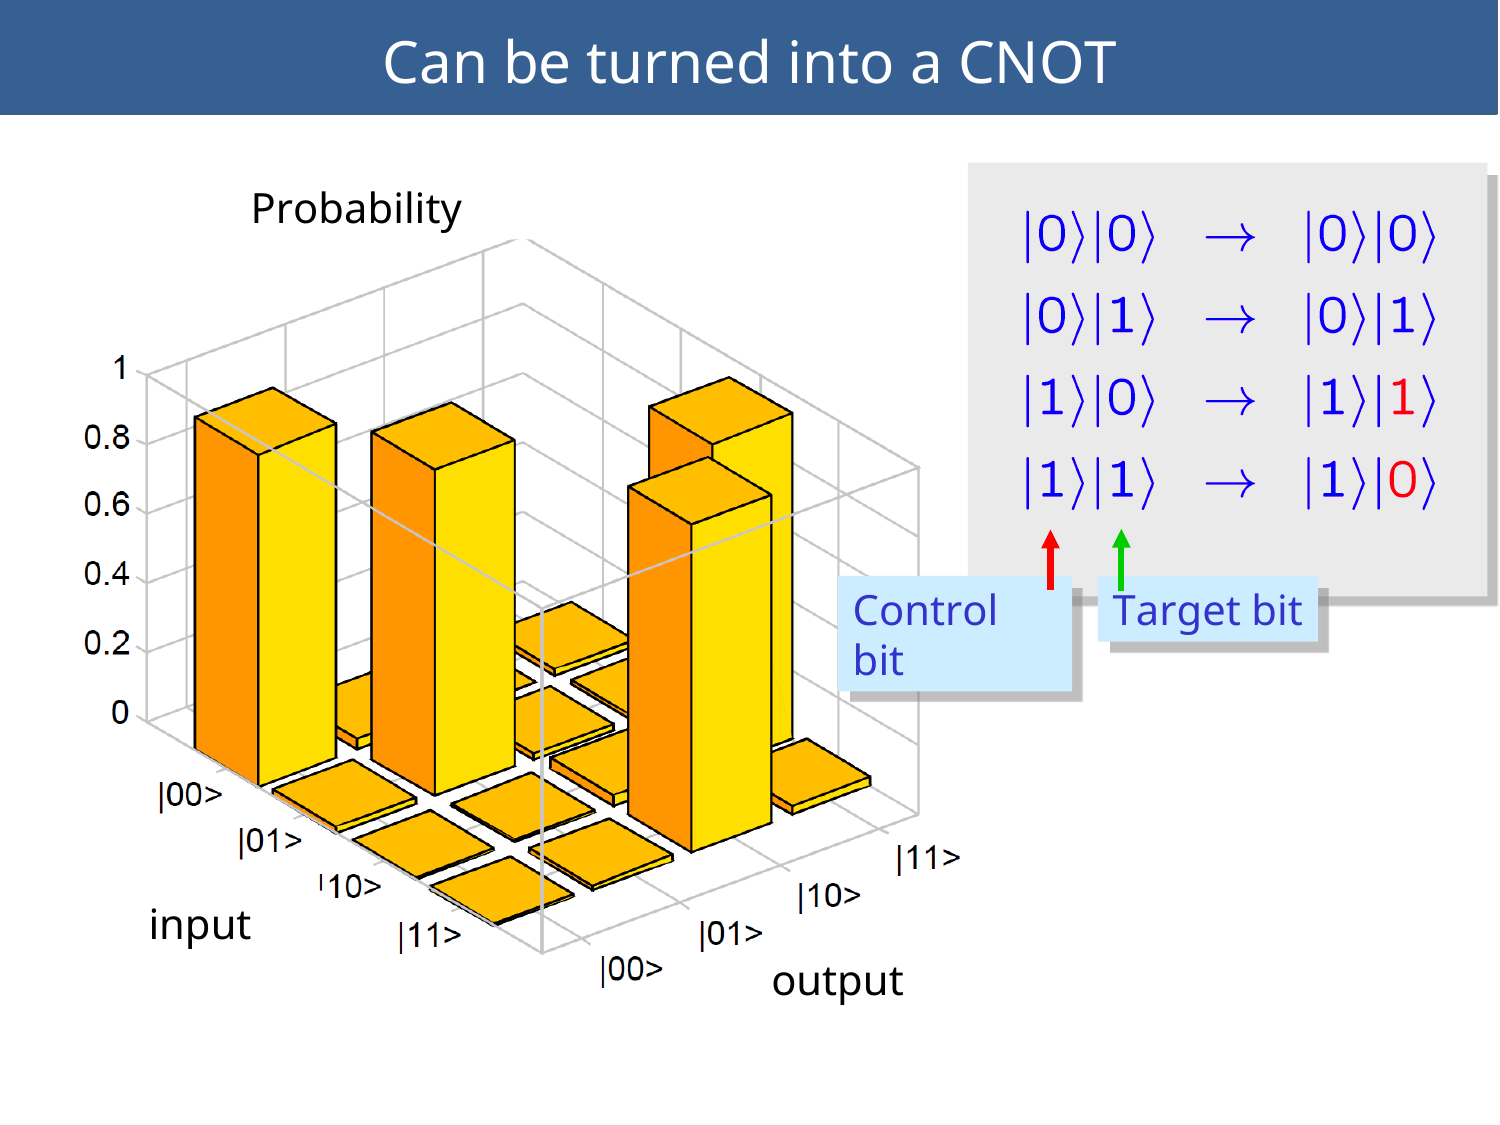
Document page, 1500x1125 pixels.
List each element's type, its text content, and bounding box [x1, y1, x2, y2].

text_box output [712, 946, 963, 1012]
text_box Probability [112, 173, 601, 240]
text_box input [74, 890, 325, 957]
picture [62, 173, 976, 1015]
text_box [967, 162, 1488, 597]
picture [1026, 209, 1437, 512]
text_box Control bit [837, 575, 1073, 692]
text_box Can be turned into a CNOT [45, 17, 1454, 103]
text_box Target bit [1097, 576, 1319, 642]
